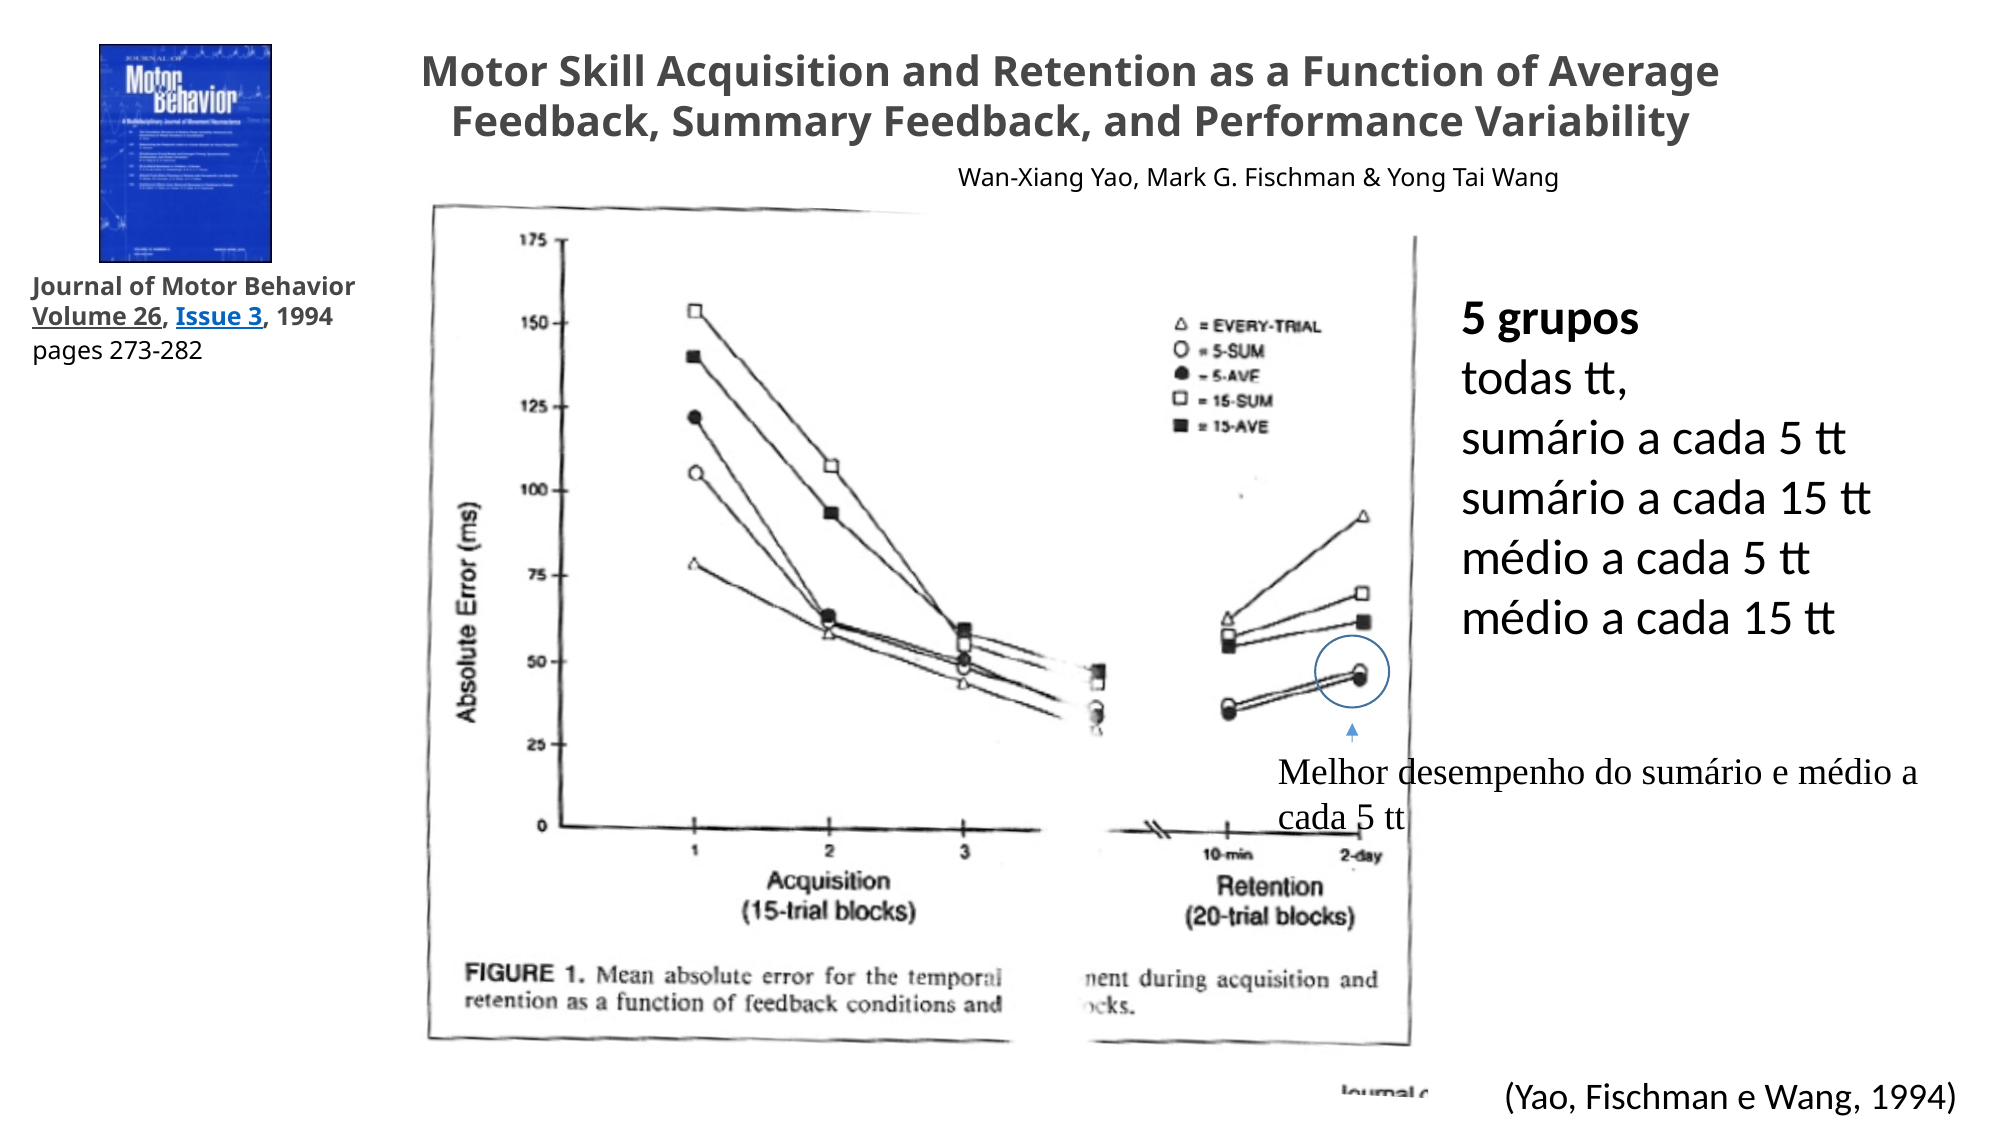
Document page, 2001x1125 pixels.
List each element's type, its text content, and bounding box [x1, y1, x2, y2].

text_box (Yao, Fischman e Wang, 1994) [1489, 1064, 1973, 1125]
text_box Wan-Xiang Yao, Mark G. Fischman & Yong Tai Wang [943, 153, 1944, 199]
picture [356, 188, 1468, 1099]
text_box 5 grupos todas tt, sumário a cada 5 tt sumário a cada 15 tt médio a cada 5 tt médio a cada 15 tt [1446, 276, 1962, 652]
picture [99, 44, 272, 263]
text_box Melhor desempenho do sumário e médio a cada 5 tt [1263, 739, 1991, 845]
text_box Journal of Motor Behavior Volume 26, Issue 3, 1994 pages 273-282 [17, 263, 392, 402]
text_box Motor Skill Acquisition and Retention as a Function of Average Feedback, Summary Feedback, and Performance Variability [354, 45, 1787, 222]
